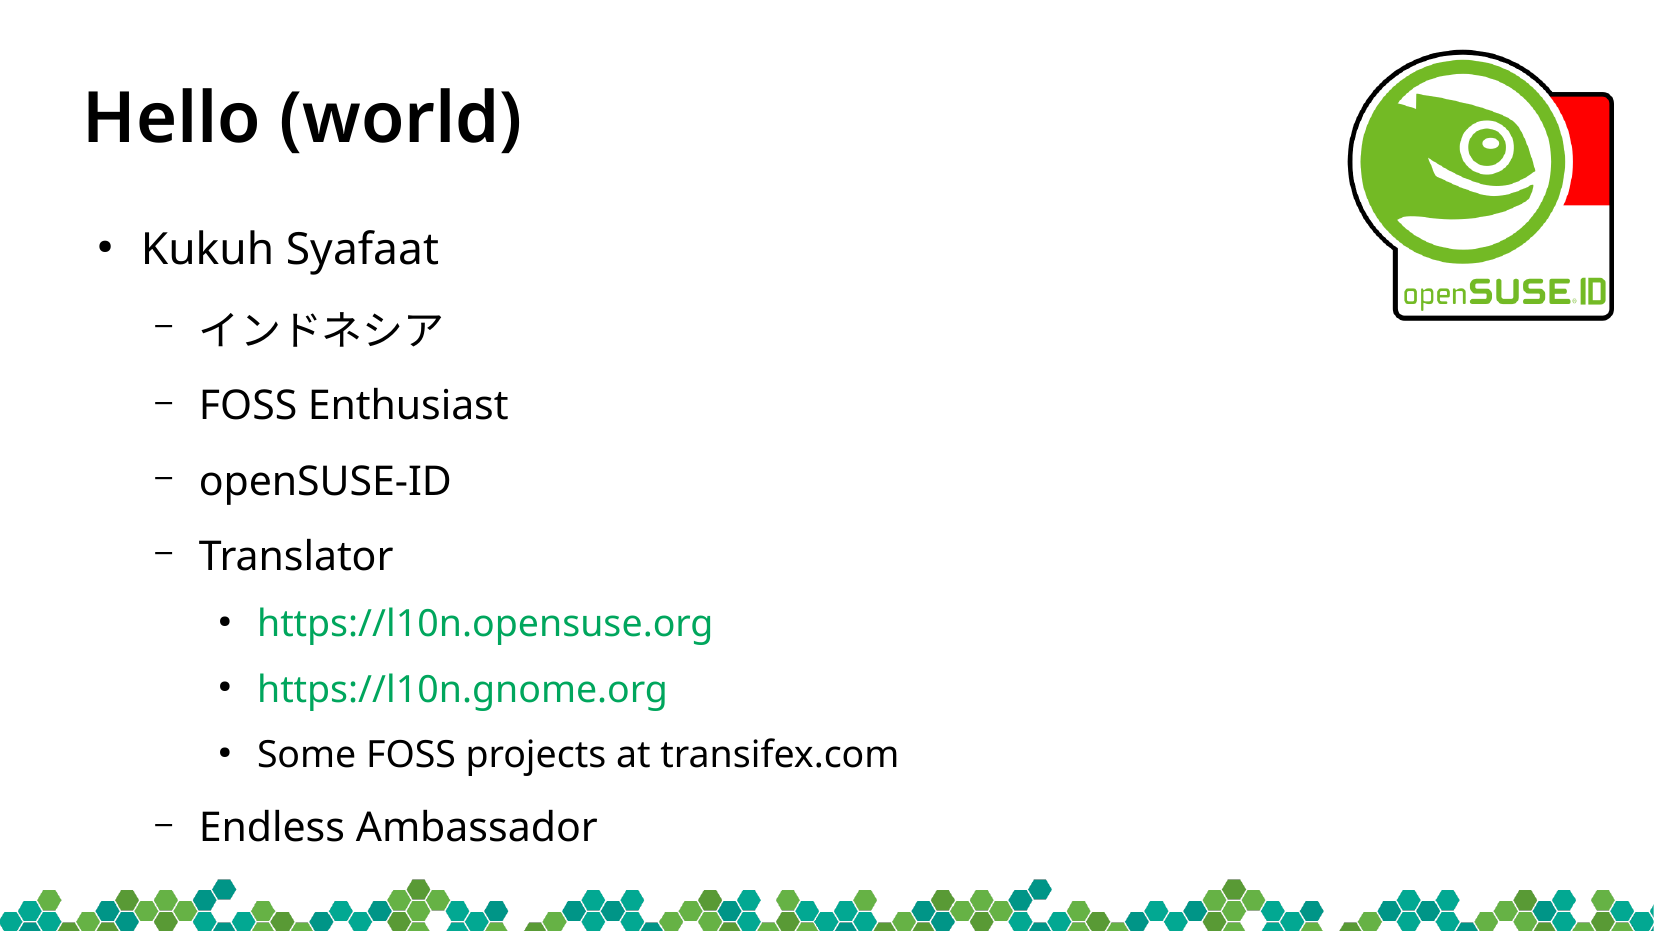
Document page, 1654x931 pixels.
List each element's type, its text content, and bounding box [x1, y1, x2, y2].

picture [0, 871, 1654, 931]
title Hello (world) [82, 37, 1334, 193]
list Kukuh Syafaat インドネシア FOSS Enthusiast openSUSE-ID Translator https://l10n.opensuse.org https://l10n.gnome.org Some FOSS projects at transifex.com Endless Ambassador [82, 217, 1571, 855]
picture [1334, 37, 1628, 330]
